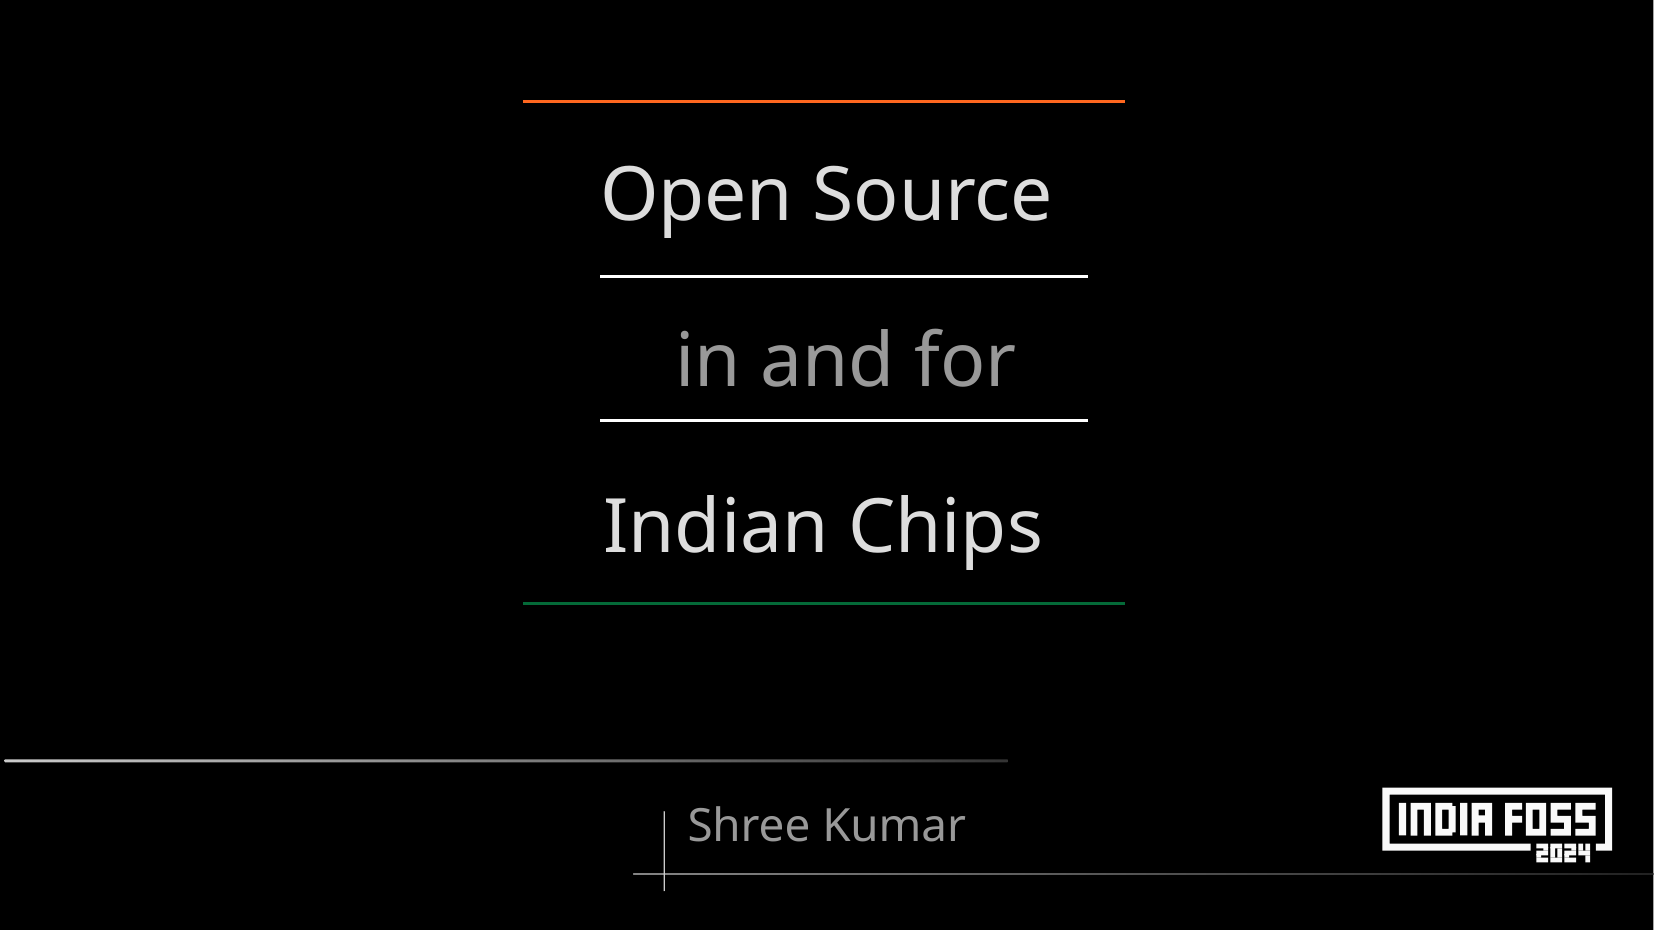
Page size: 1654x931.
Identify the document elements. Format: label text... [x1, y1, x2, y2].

title Shree Kumar [0, 747, 1654, 902]
title Open Source [0, 114, 1654, 269]
title Indian Chips [0, 446, 1651, 601]
title in and for [0, 280, 1654, 435]
